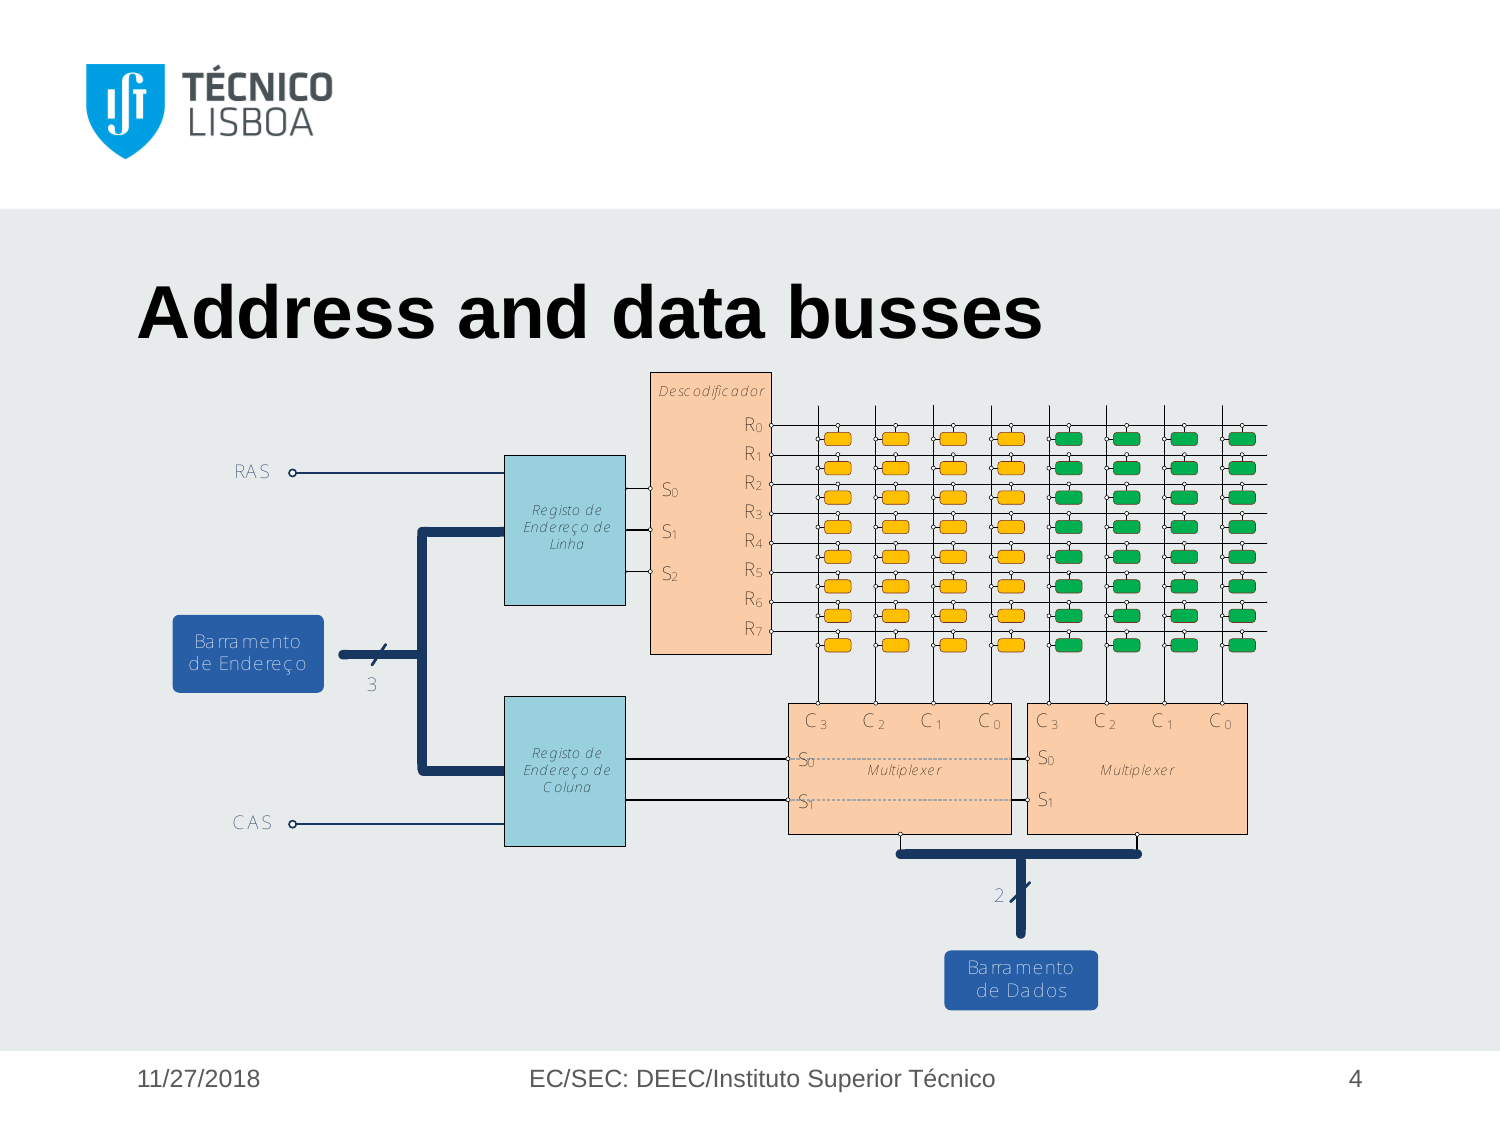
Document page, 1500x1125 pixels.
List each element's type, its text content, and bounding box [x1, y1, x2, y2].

picture [0, 0, 1500, 1125]
slide_number <number> [1077, 1052, 1378, 1103]
slide_number 11/27/2018 [121, 1052, 425, 1103]
footer EC/SEC: DEEC/Instituto Superior Técnico [512, 1052, 1021, 1103]
title Address and data busses [121, 237, 1378, 381]
